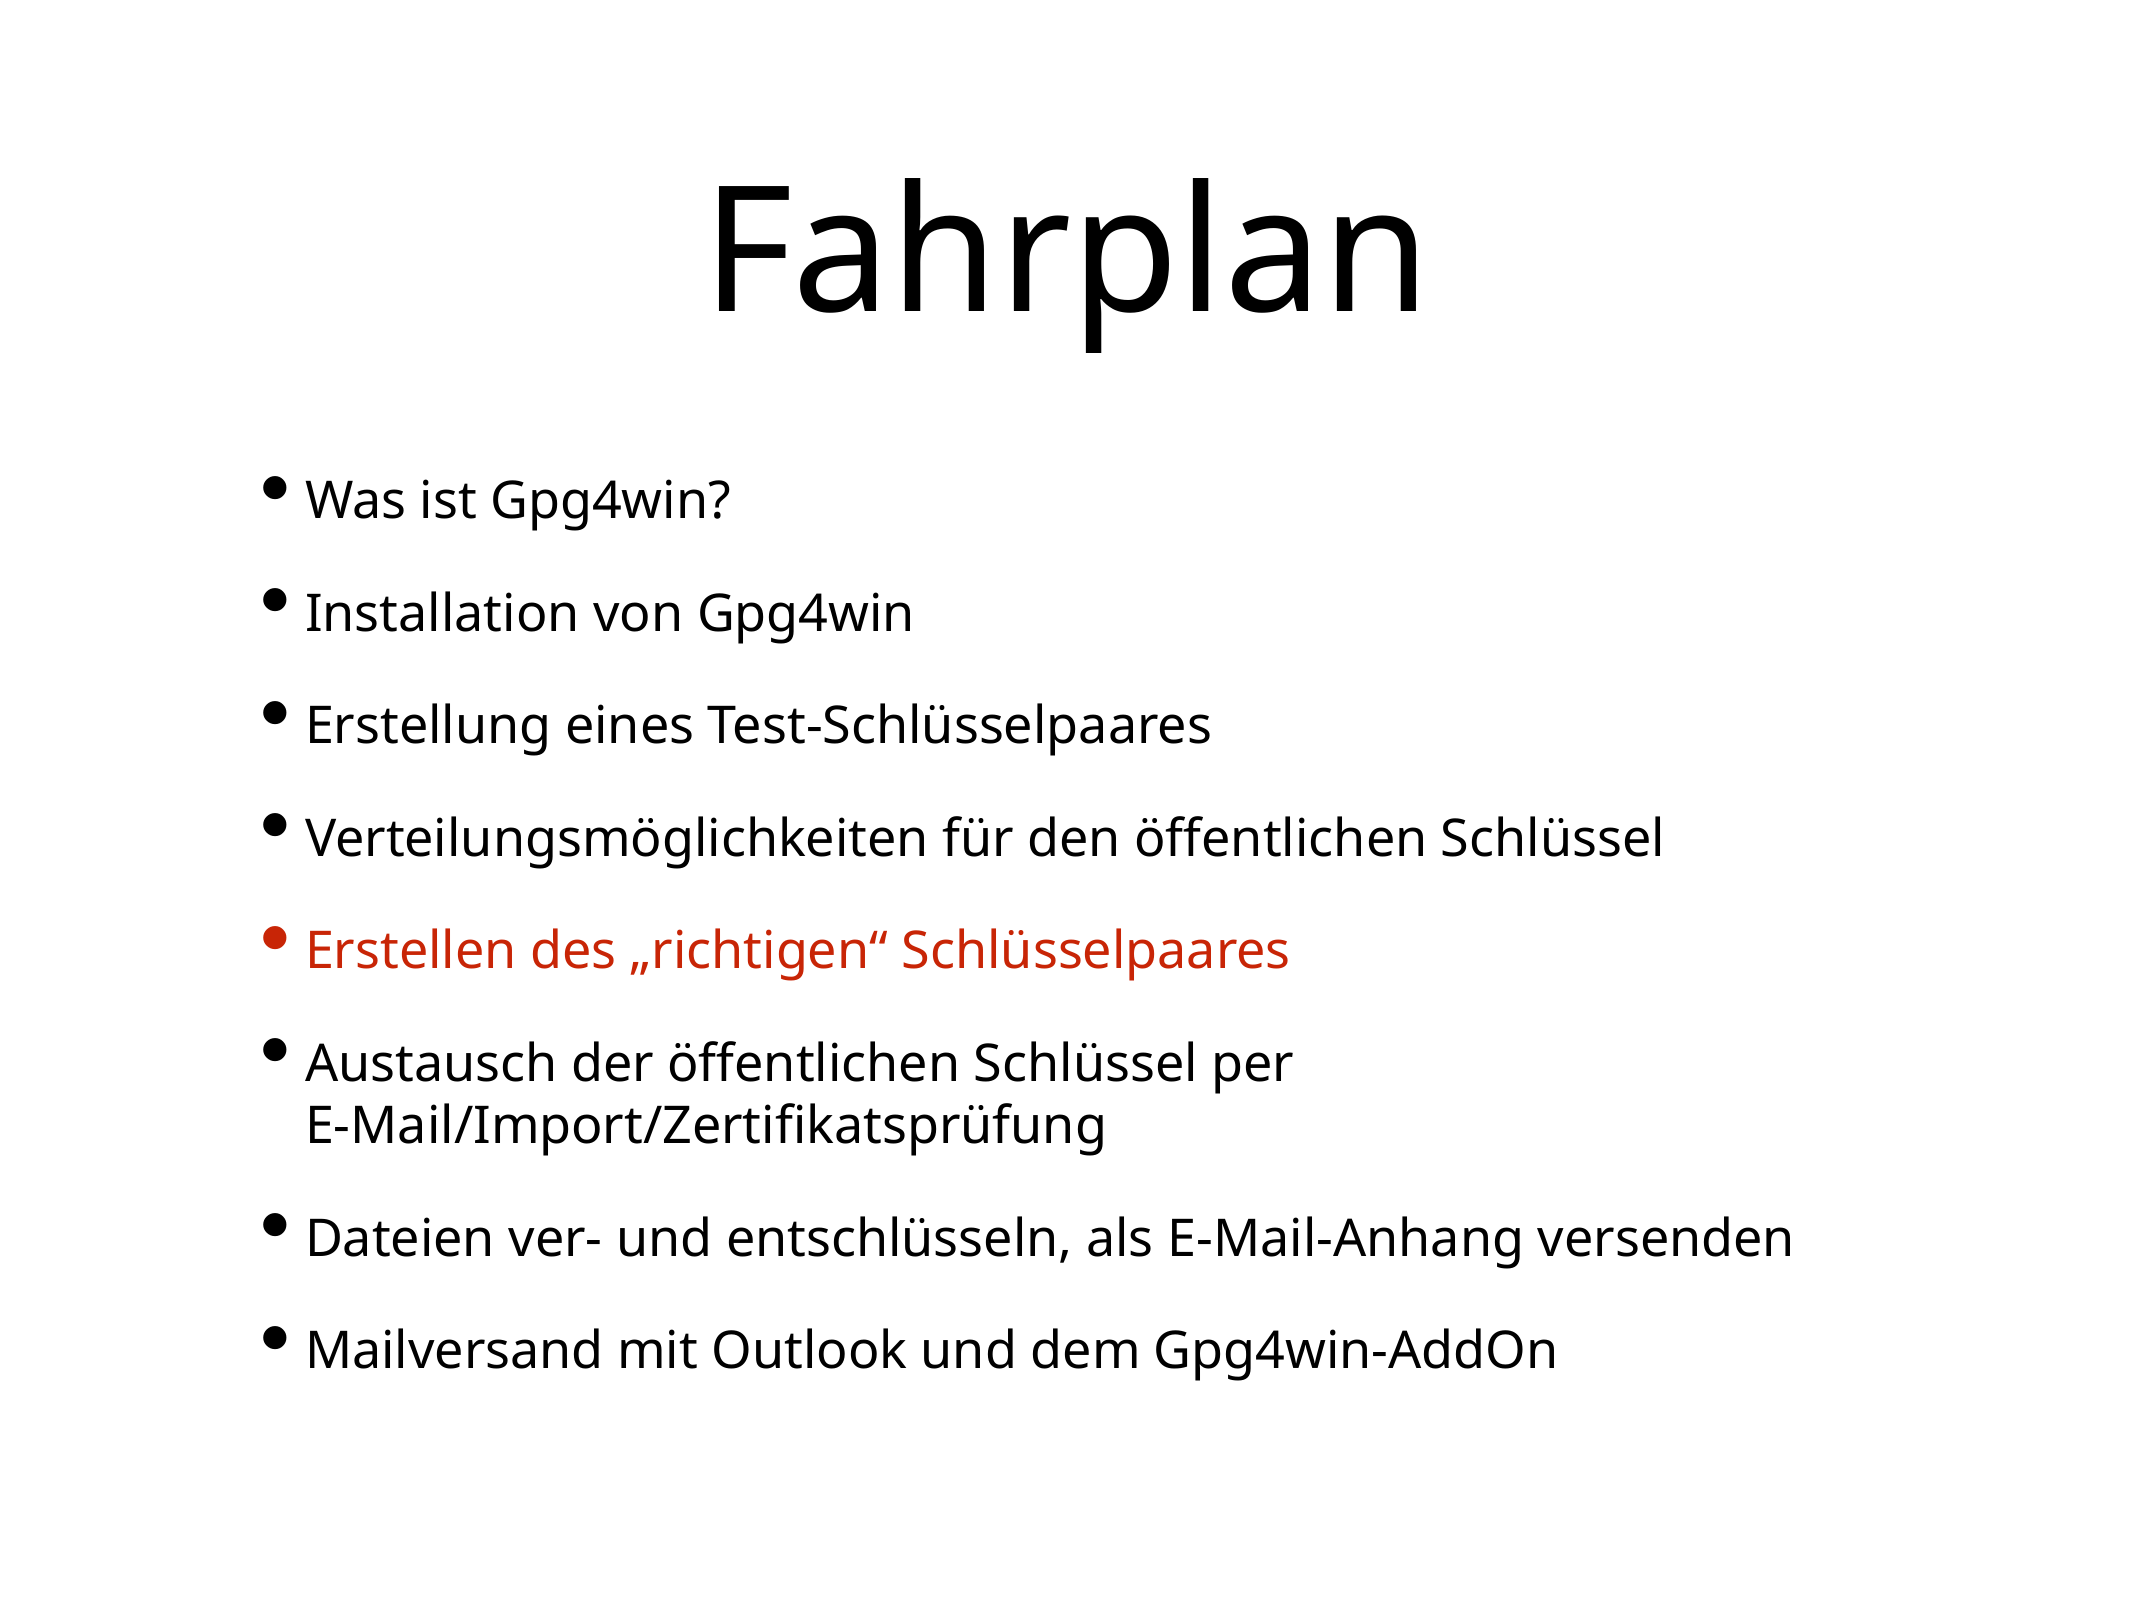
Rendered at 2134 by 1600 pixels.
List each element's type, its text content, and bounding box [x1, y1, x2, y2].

list Was ist Gpg4win? Installation von Gpg4win Erstellung eines Test-Schlüsselpaares Verteilungsmöglichkeiten für den öffentlichen Schlüssel Erstellen des „richtigen“ Schlüsselpaares Austausch der öffentlichen Schlüssel per E-Mail/Import/Zertifikatsprüfung Dateien ver- und entschlüsseln, als E-Mail-Anhang versenden Mailversand mit Outlook und dem Gpg4win-AddOn [208, 454, 1925, 1392]
title Fahrplan [208, 41, 1925, 442]
